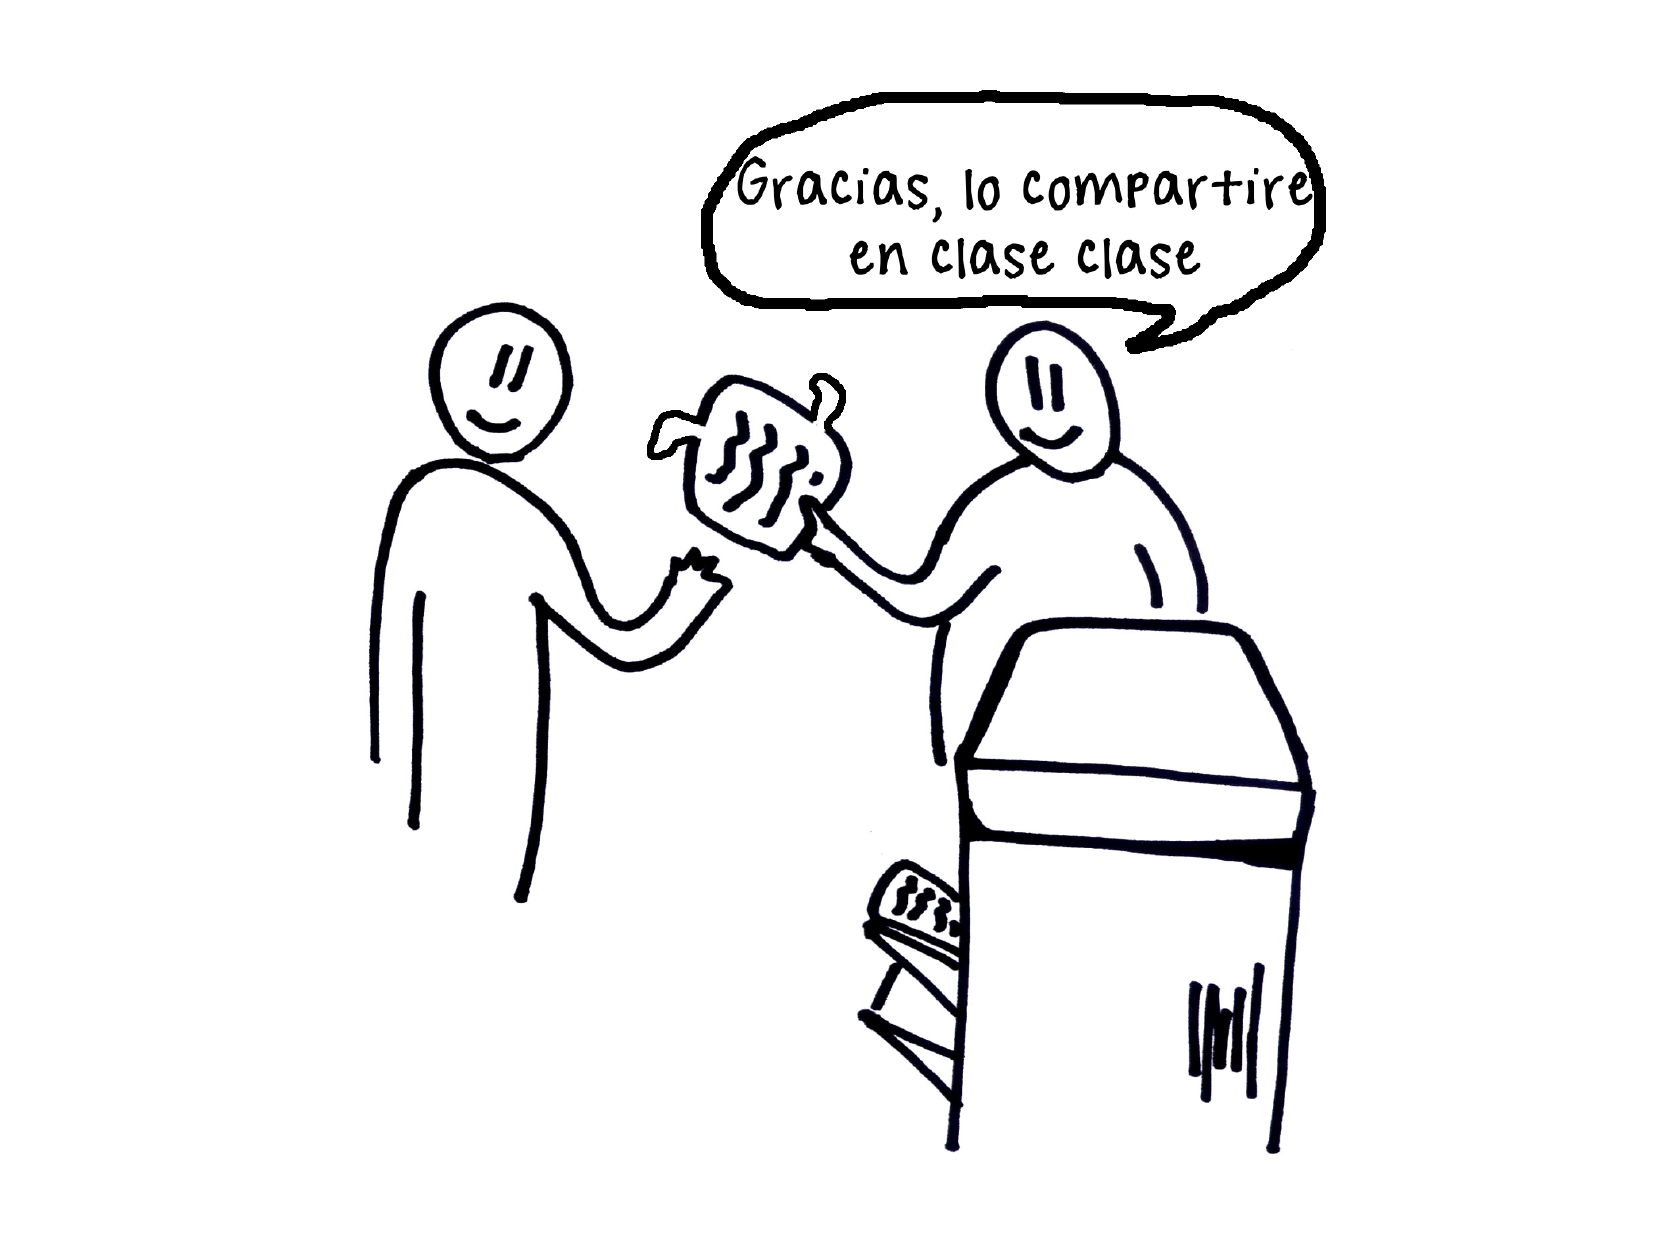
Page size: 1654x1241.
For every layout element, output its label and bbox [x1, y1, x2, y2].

picture [186, 58, 1477, 1219]
